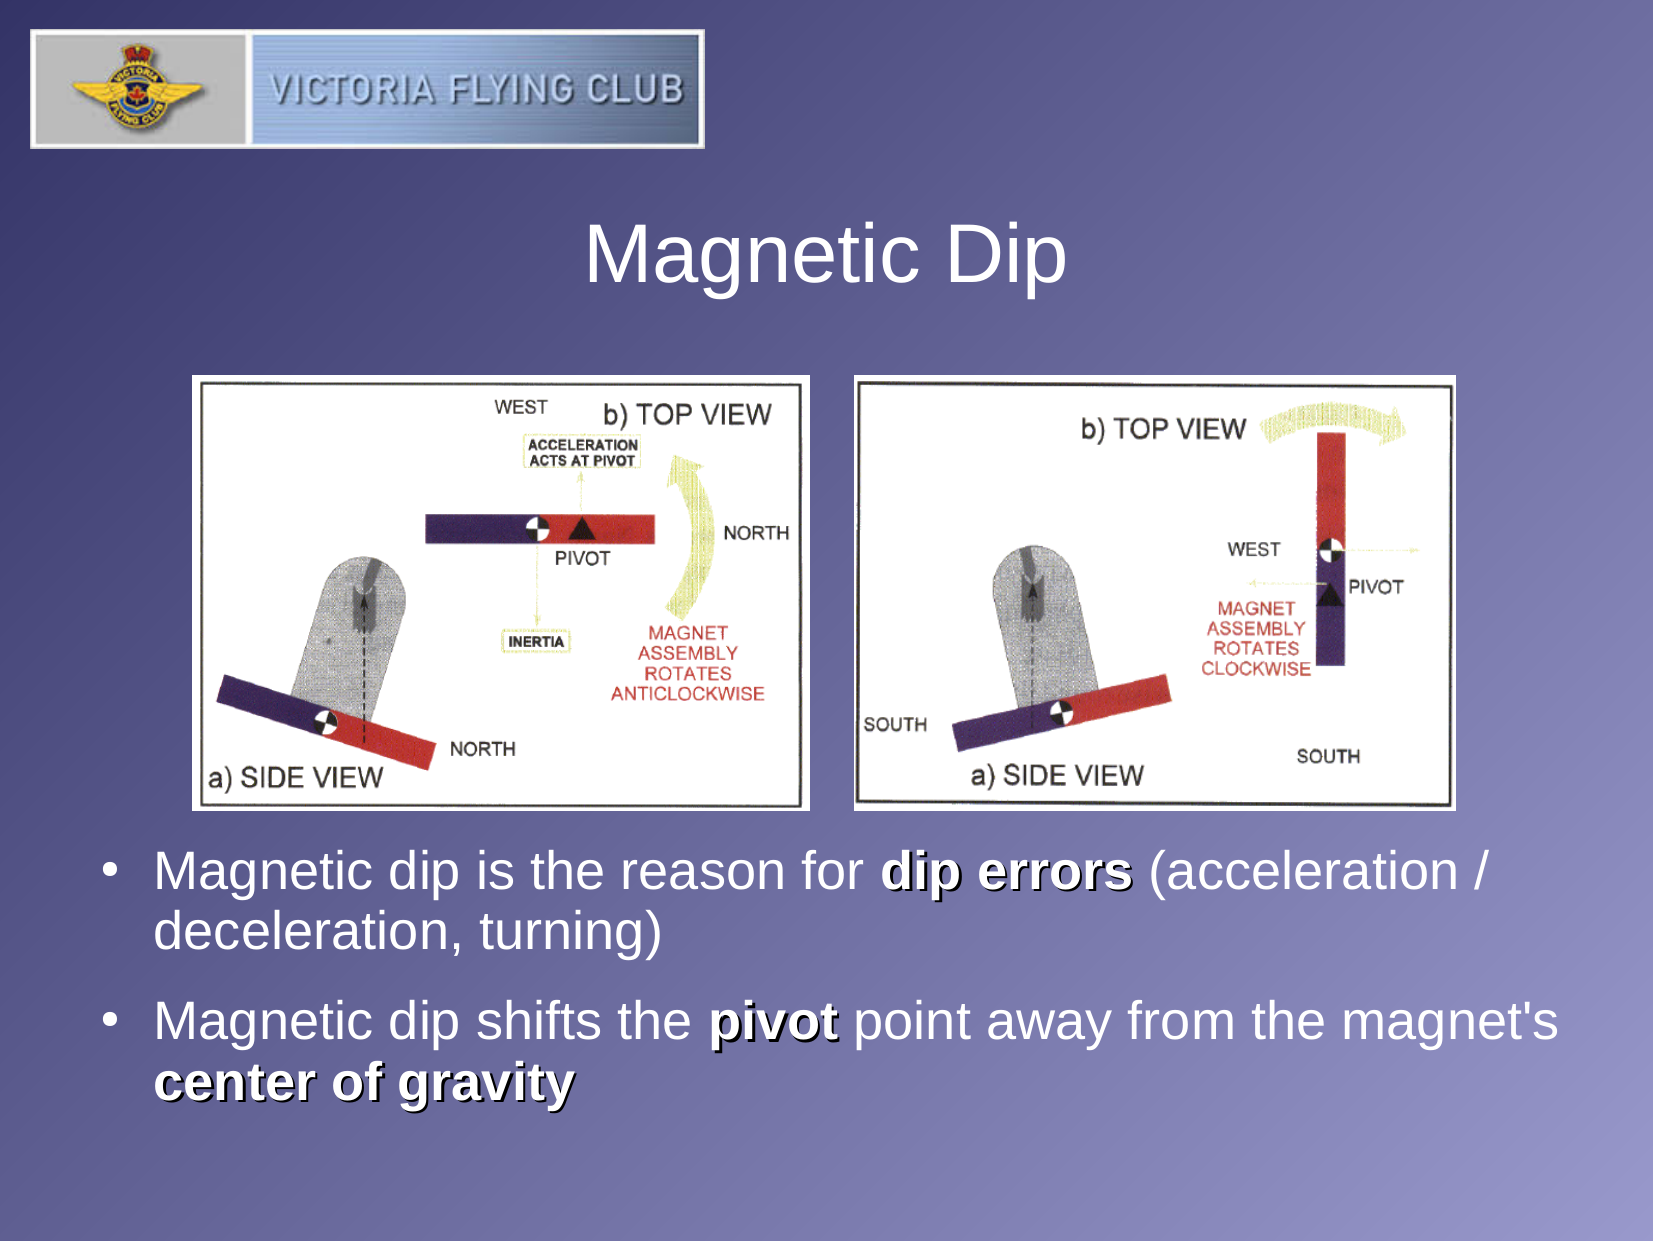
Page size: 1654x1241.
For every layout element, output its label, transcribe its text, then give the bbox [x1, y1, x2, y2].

picture [30, 29, 705, 149]
picture [192, 375, 810, 811]
picture [854, 375, 1456, 811]
title Magnetic Dip [82, 150, 1571, 358]
list Magnetic dip is the reason for dip errors (acceleration / deceleration, turning) Magnetic dip shifts the pivot point away from the magnet's center of gravity [82, 840, 1571, 1201]
